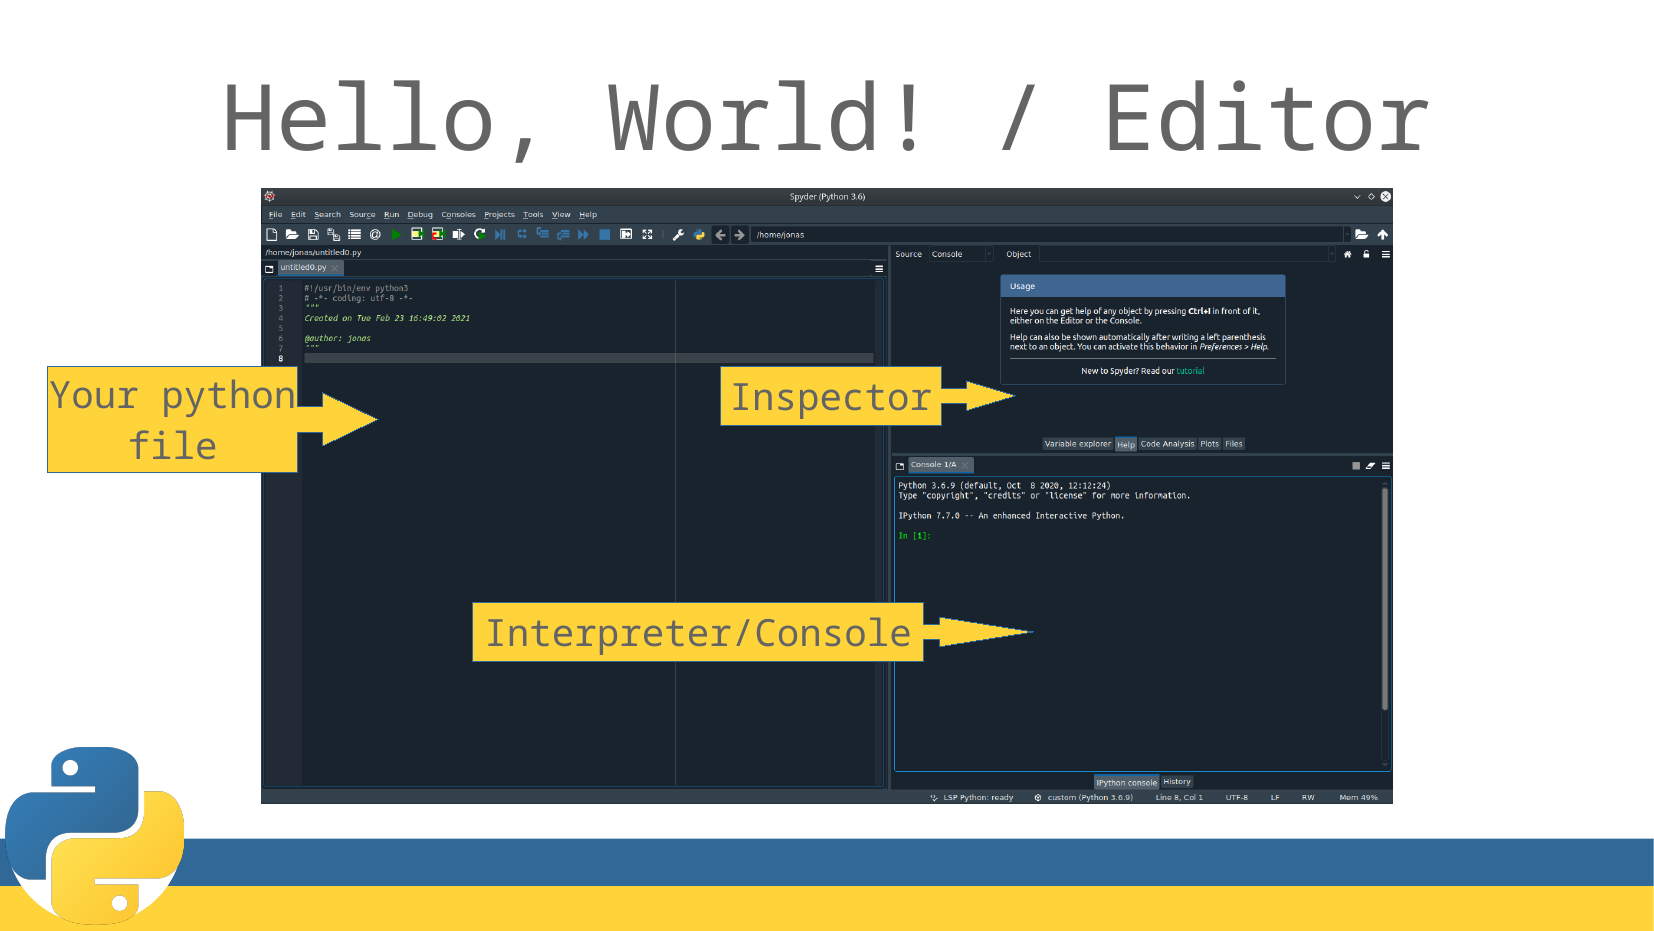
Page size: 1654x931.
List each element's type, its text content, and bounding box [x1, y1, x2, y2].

text_box Your python file [47, 366, 379, 473]
text_box Inspector [720, 366, 1016, 426]
text_box Interpreter/Console [472, 602, 1034, 662]
picture [261, 188, 1393, 804]
picture [5, 747, 184, 925]
title Hello, World! / Editor [82, 37, 1571, 193]
